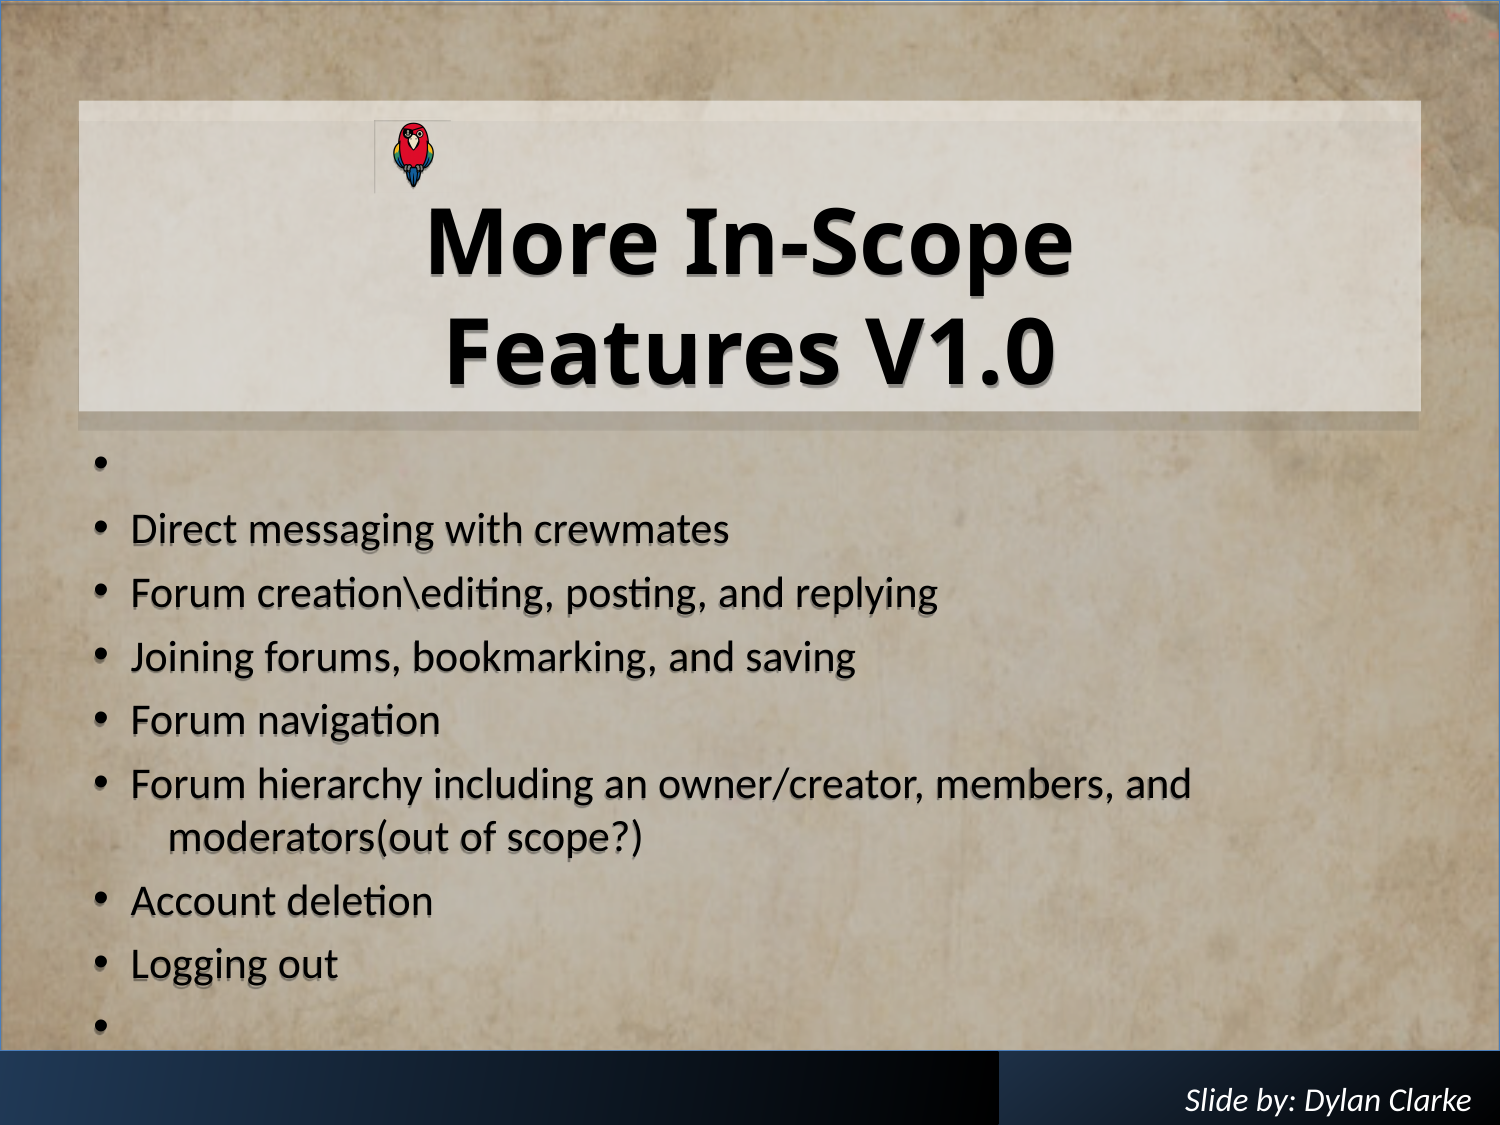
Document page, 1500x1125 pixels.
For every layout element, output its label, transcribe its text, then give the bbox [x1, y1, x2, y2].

text_box [0, 0, 1499, 1050]
title More In-Scope Features V1.0 [238, 175, 1262, 337]
list Direct messaging with crewmates Forum creation\editing, posting, and replying Joining forums, bookmarking, and saving Forum navigation Forum hierarchy including an owner/creator, members, and moderators(out of scope?) Account deletion Logging out [78, 428, 1439, 1002]
picture [374, 117, 453, 175]
text_box [0, 1051, 1500, 1125]
text_box Slide by: Dylan Clarke [1170, 1070, 1500, 1125]
